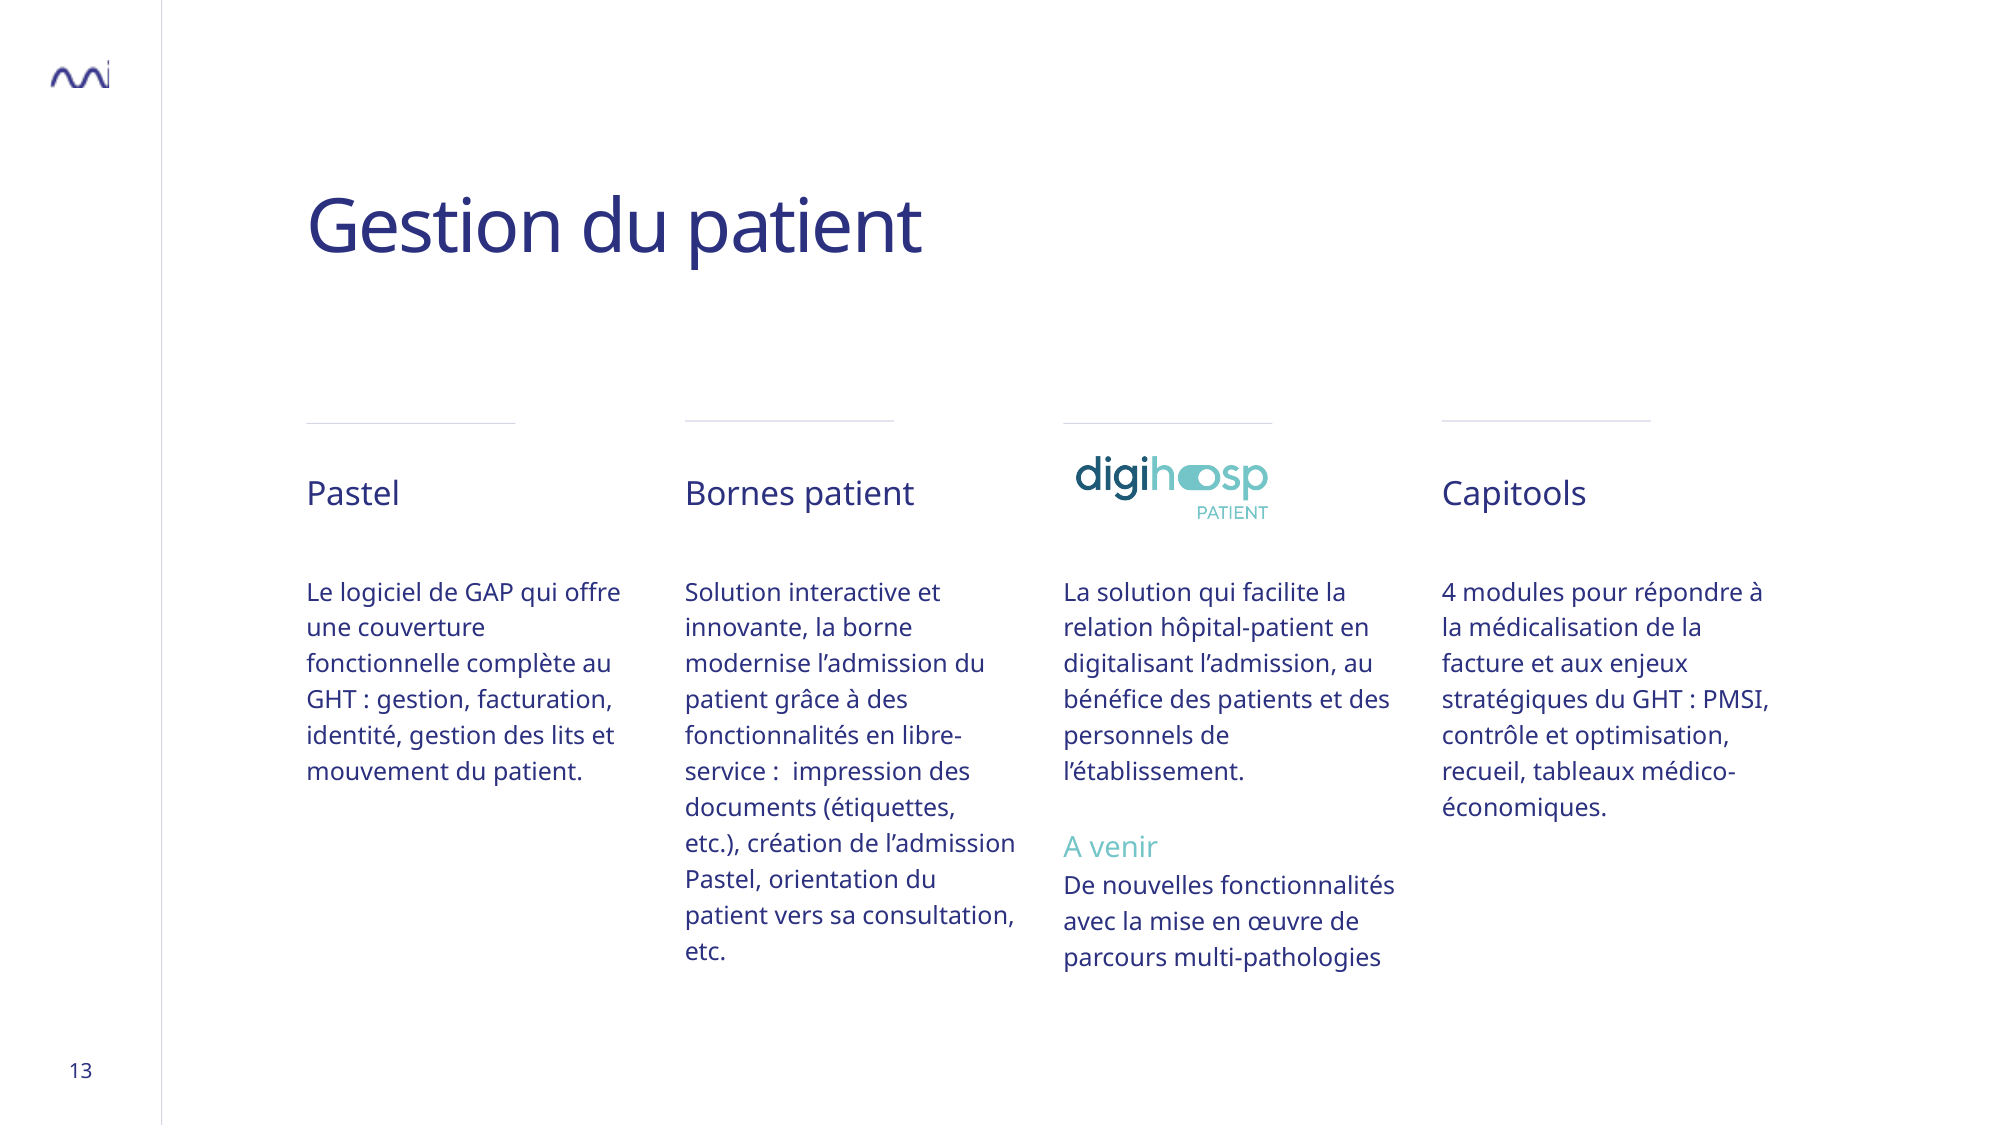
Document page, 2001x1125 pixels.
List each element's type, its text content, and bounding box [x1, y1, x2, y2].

picture [1076, 457, 1268, 519]
list La solution qui facilite la relation hôpital-patient en digitalisant l’admission, au bénéfice des patients et des personnels de l’établissement. A venir De nouvelles fonctionnalités avec la mise en œuvre de parcours multi-pathologies [1063, 562, 1397, 1091]
list Pastel [306, 457, 640, 526]
list 4 modules pour répondre à la médicalisation de la facture et aux enjeux stratégiques du GHT : PMSI, contrôle et optimisation, recueil, tableaux médico-économiques. [1441, 562, 1776, 1091]
list Le logiciel de GAP qui offre une couverture fonctionnelle complète au GHT : gestion, facturation, identité, gestion des lits et mouvement du patient. [306, 562, 640, 1091]
text_box 13 [38, 1052, 123, 1091]
list Solution interactive et innovante, la borne modernise l’admission du patient grâce à des fonctionnalités en libre-service : impression des documents (étiquettes, etc.), création de l’admission Pastel, orientation du patient vers sa consultation, etc. [684, 562, 1019, 1091]
title Gestion du patient [306, 163, 1697, 286]
list Bornes patient [684, 457, 1019, 526]
list Capitools [1441, 457, 1776, 526]
